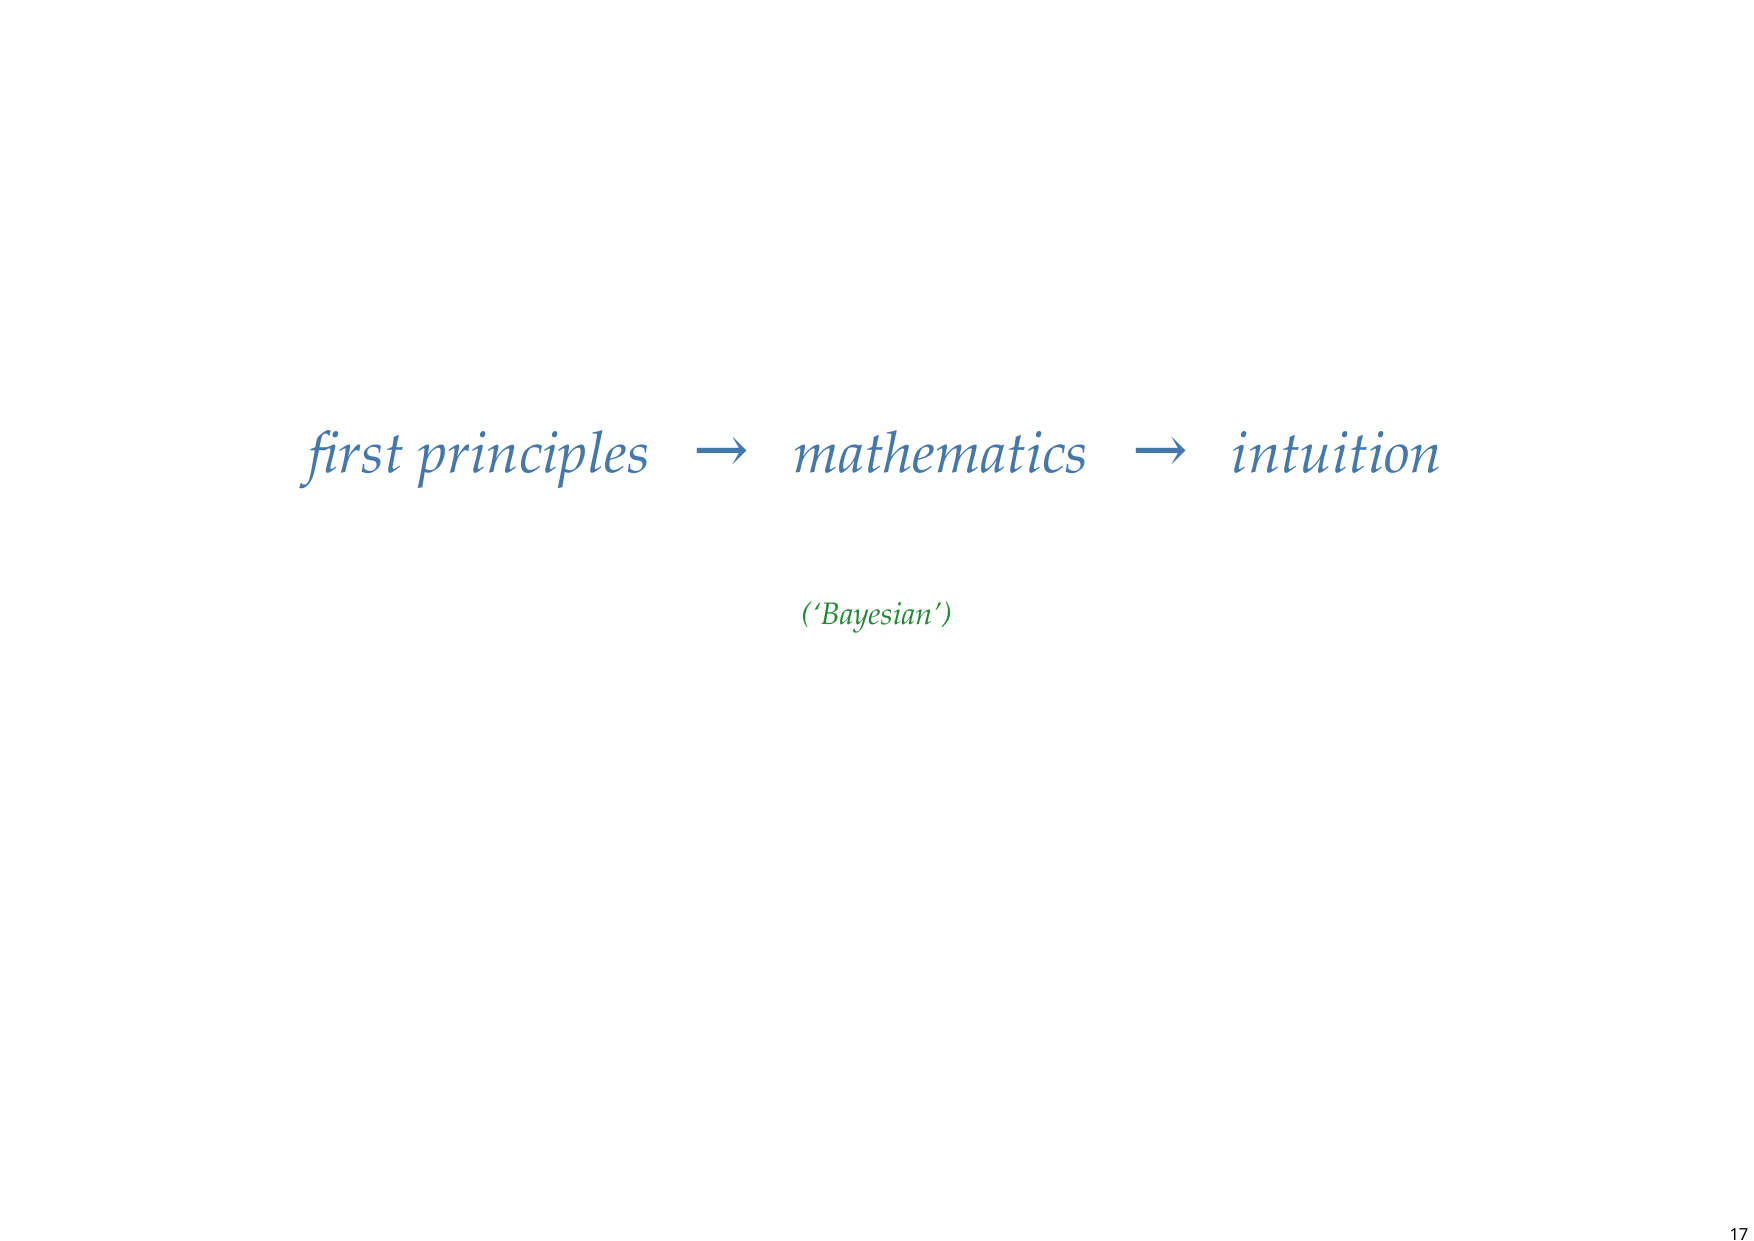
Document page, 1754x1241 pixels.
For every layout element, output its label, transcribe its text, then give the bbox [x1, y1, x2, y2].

text_box first principles → mathematics → intuition [293, 416, 1461, 500]
text_box (‘Bayesian’) [786, 594, 968, 641]
